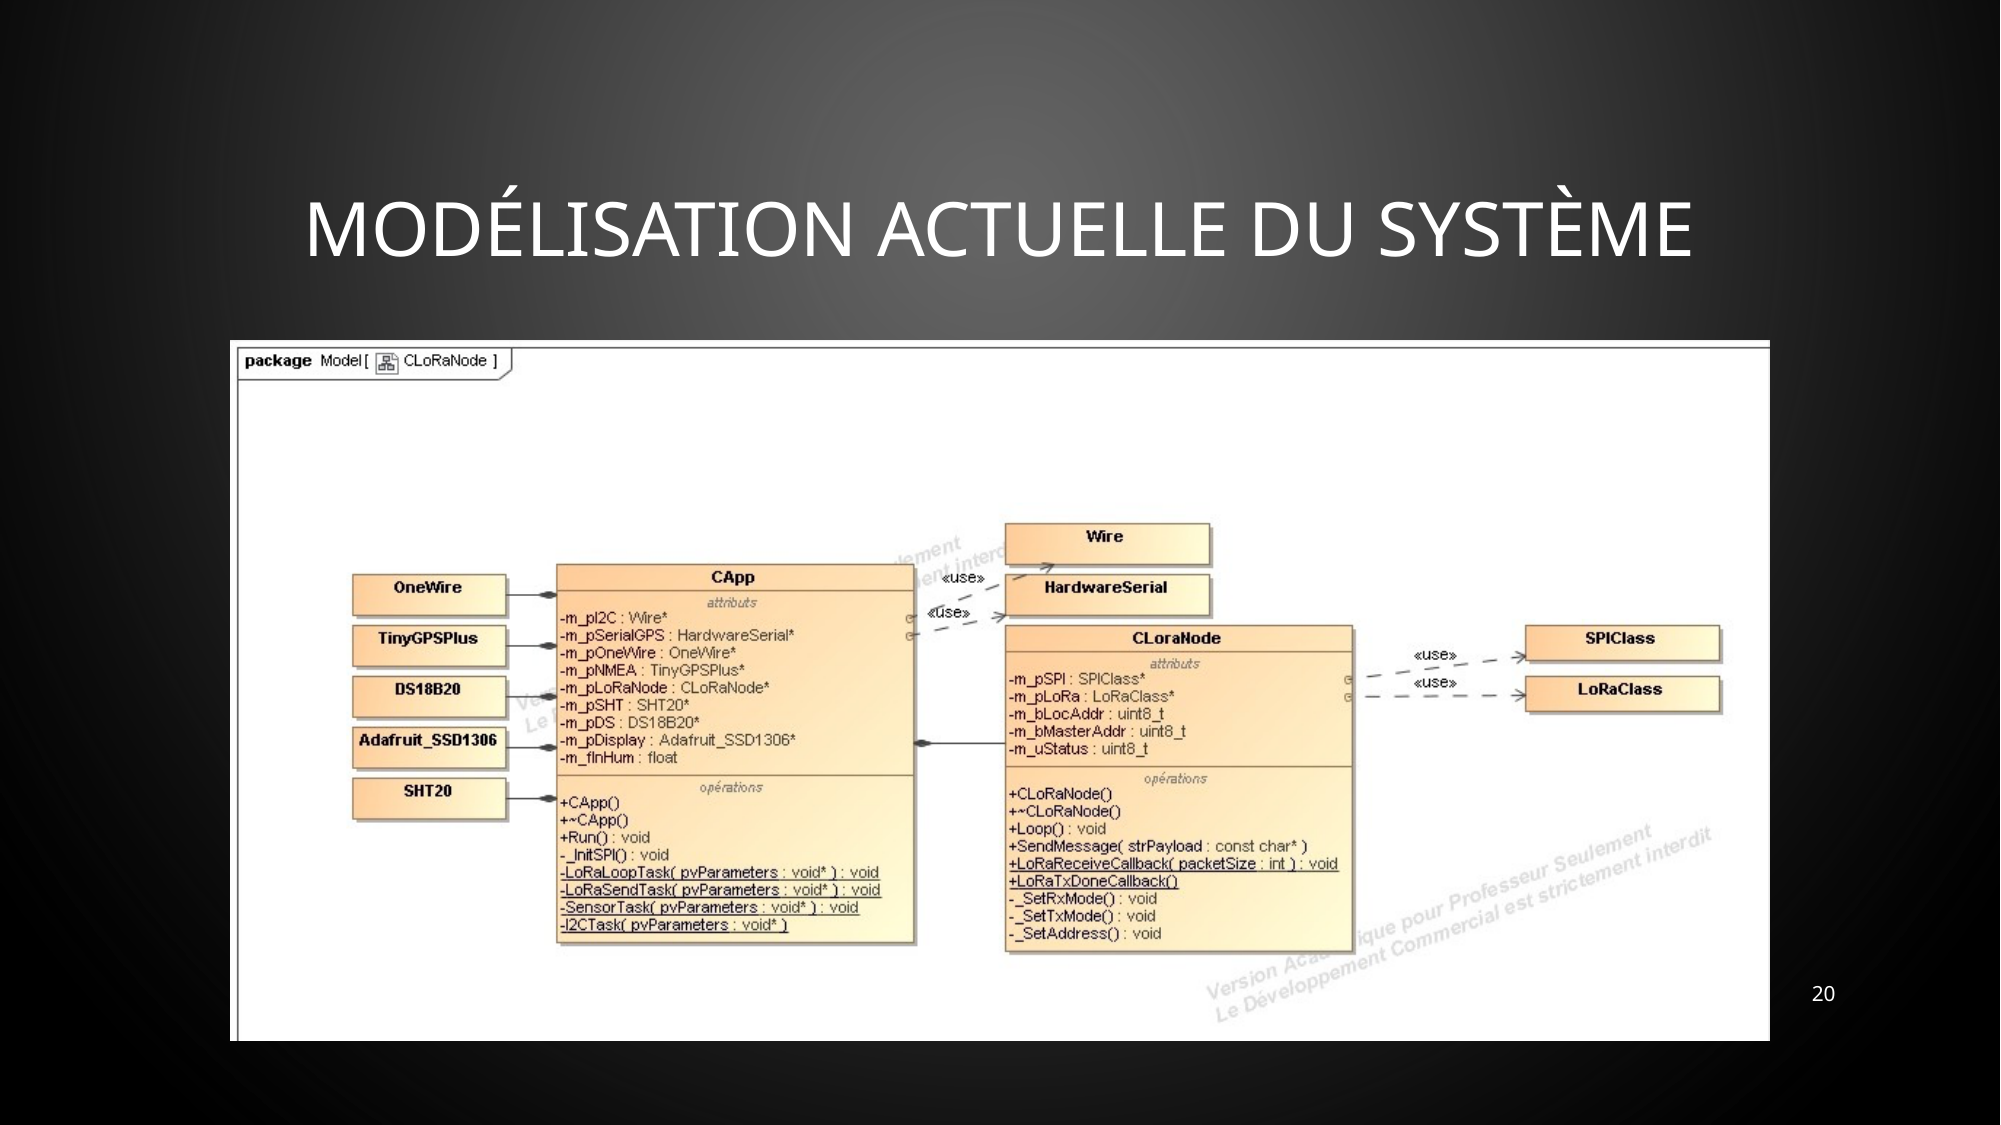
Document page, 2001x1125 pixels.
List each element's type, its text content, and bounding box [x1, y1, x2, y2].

title Modélisation actuelle du système [149, 101, 1850, 364]
picture [0, 0, 2000, 1125]
